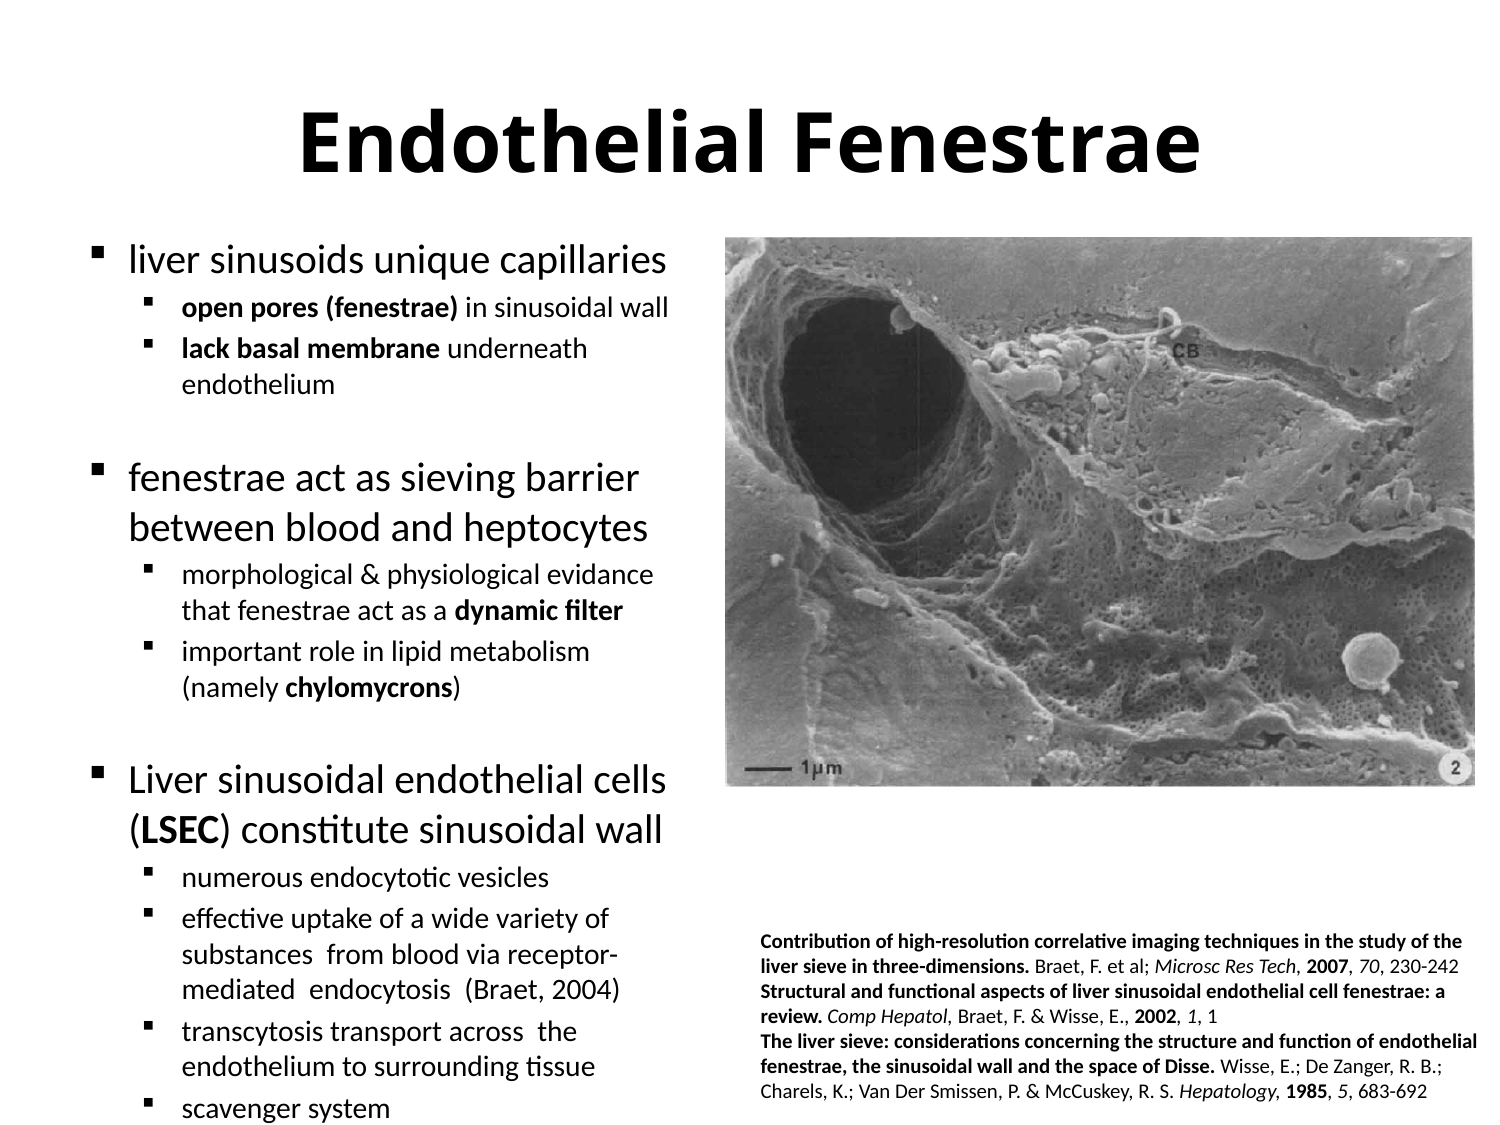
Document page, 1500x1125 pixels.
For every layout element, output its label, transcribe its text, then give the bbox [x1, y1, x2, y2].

title Endothelial Fenestrae [75, 45, 1425, 233]
list liver sinusoids unique capillaries open pores (fenestrae) in sinusoidal wall lack basal membrane underneath endothelium fenestrae act as sieving barrier between blood and heptocytes morphological & physiological evidance that fenestrae act as a dynamic filter important role in lipid metabolism (namely chylomycrons) Liver sinusoidal endothelial cells (LSEC) constitute sinusoidal wall numerous endocytotic vesicles effective uptake of a wide variety of substances from blood via receptor-mediated endocytosis (Braet, 2004) transcytosis transport across the endothelium to surrounding tissue scavenger system [73, 224, 701, 1125]
text_box Contribution of high-resolution correlative imaging techniques in the study of the liver sieve in three-dimensions. Braet, F. et al; Microsc Res Tech, 2007, 70, 230-242 Structural and functional aspects of liver sinusoidal endothelial cell fenestrae: a review. Comp Hepatol, Braet, F. & Wisse, E., 2002, 1, 1 The liver sieve: considerations concerning the structure and function of endothelial fenestrae, the sinusoidal wall and the space of Disse. Wisse, E.; De Zanger, R. B.; Charels, K.; Van Der Smissen, P. & McCuskey, R. S. Hepatology, 1985, 5, 683-692 [745, 920, 1500, 1125]
picture [725, 237, 1480, 787]
